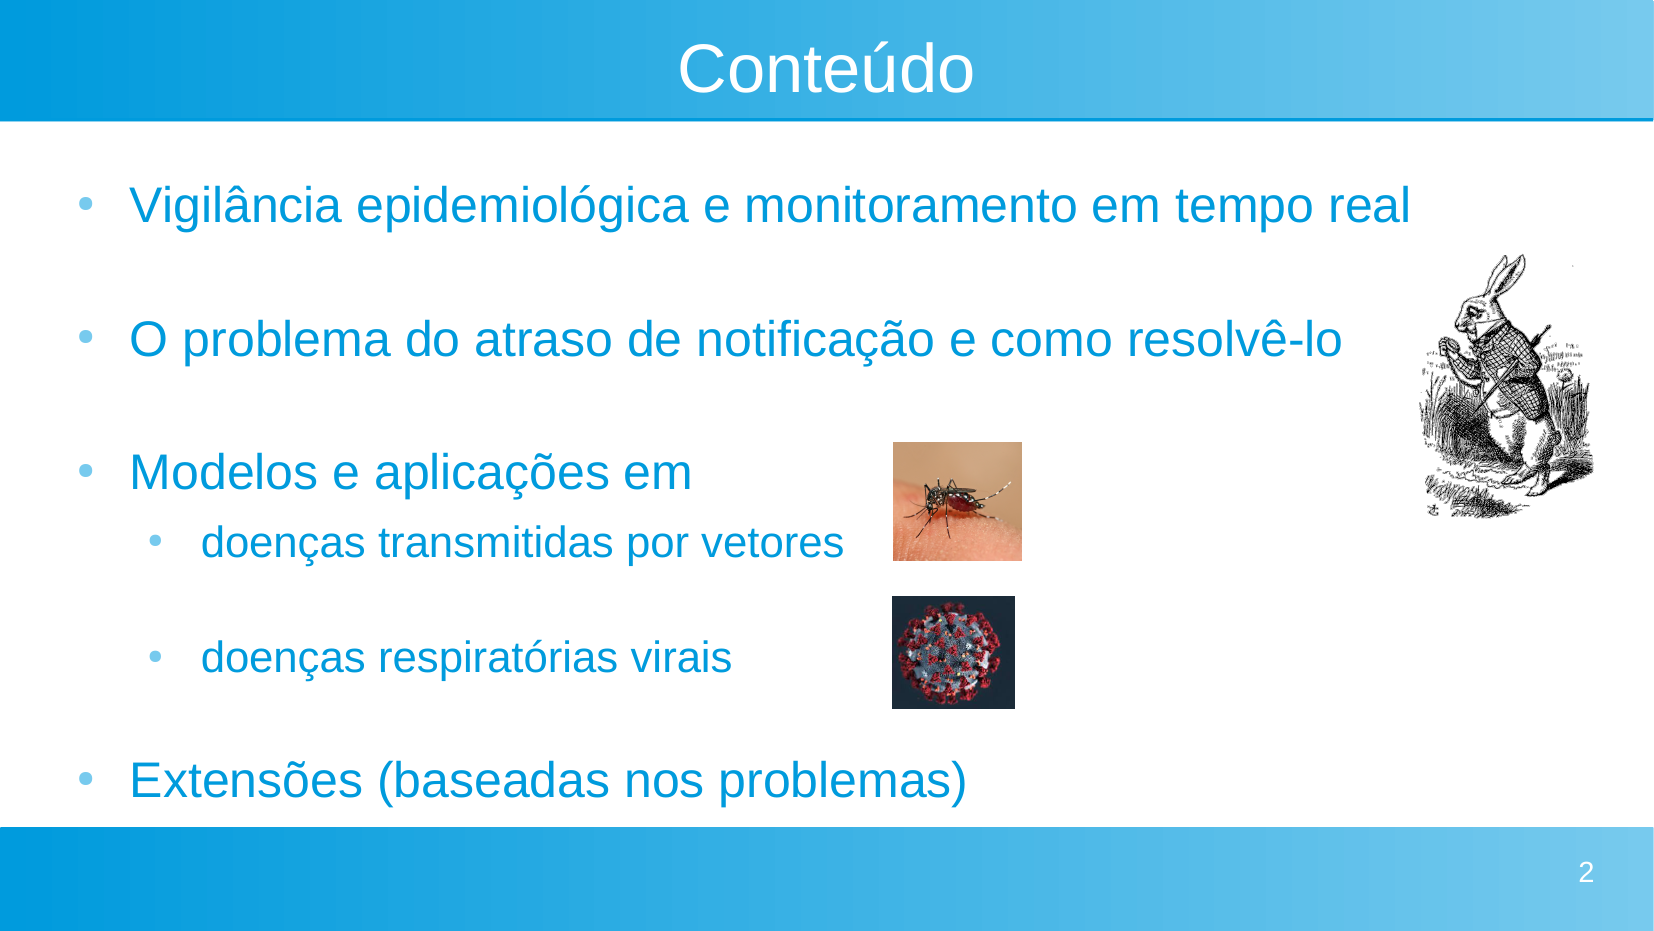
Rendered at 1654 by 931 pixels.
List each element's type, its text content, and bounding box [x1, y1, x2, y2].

picture [892, 596, 1015, 709]
picture [1417, 253, 1595, 520]
picture [893, 442, 1022, 562]
title Conteúdo [59, 29, 1595, 108]
list Vigilância epidemiológica e monitoramento em tempo real O problema do atraso de notificação e como resolvê-lo Modelos e aplicações em doenças transmitidas por vetores doenças respiratórias virais Extensões (baseadas nos problemas) [59, 177, 1595, 768]
